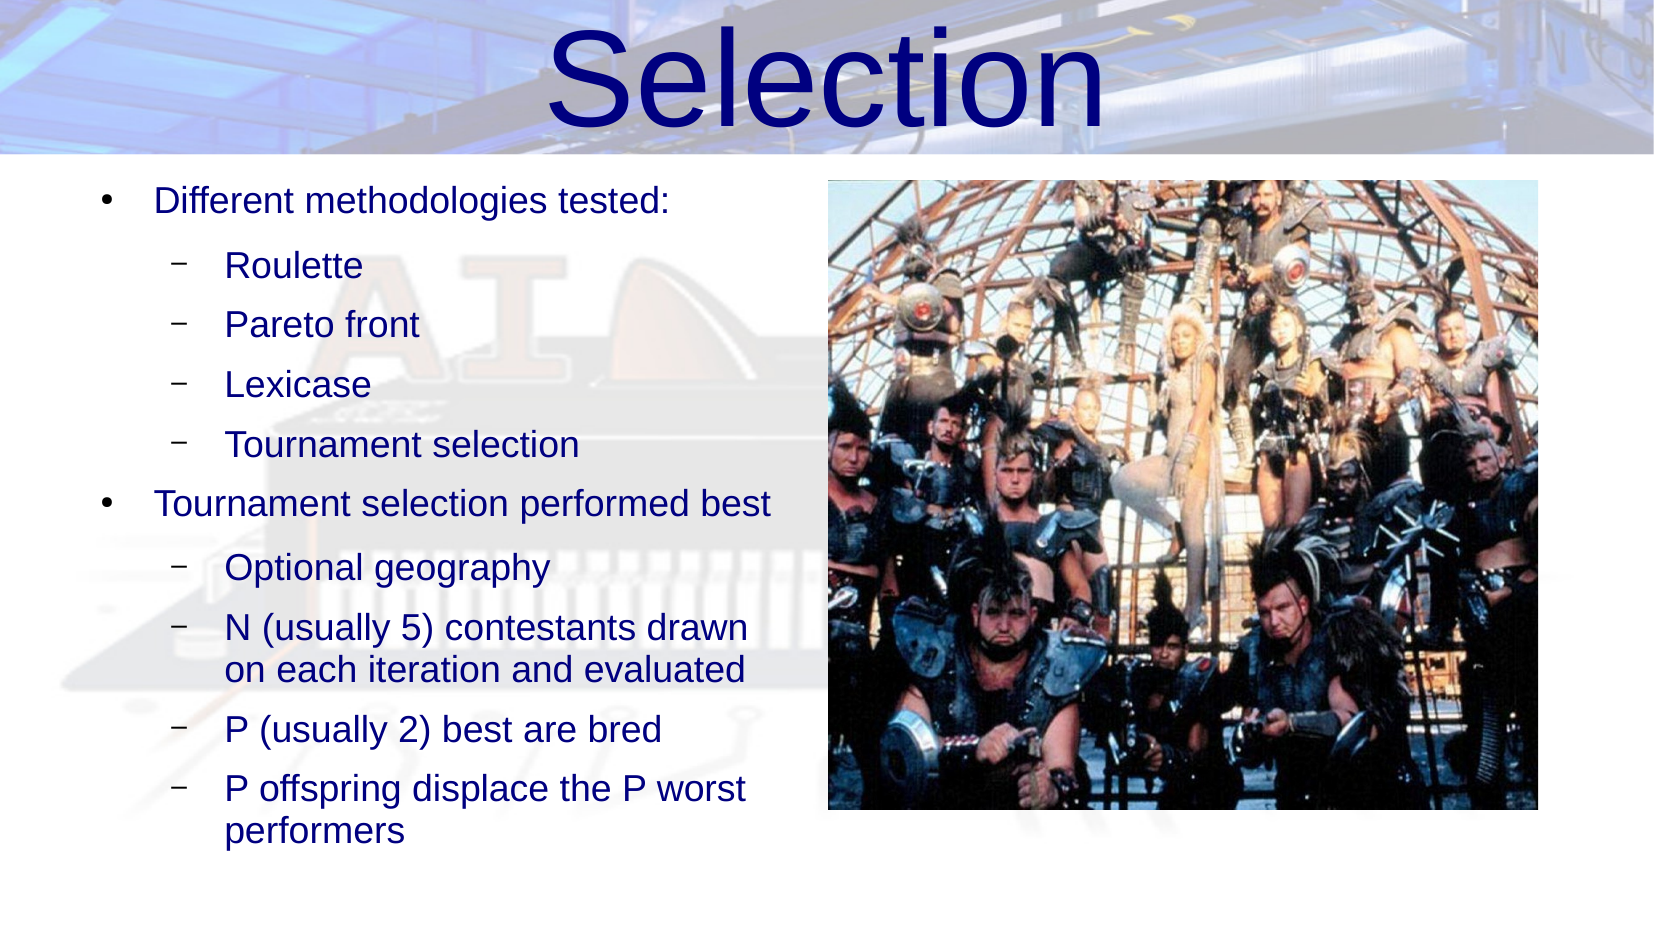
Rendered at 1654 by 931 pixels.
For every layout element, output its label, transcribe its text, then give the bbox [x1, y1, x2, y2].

list Different methodologies tested: Roulette Pareto front Lexicase Tournament selection Tournament selection performed best Optional geography N (usually 5) contestants drawn on each iteration and evaluated P (usually 2) best are bred P offspring displace the P worst performers [82, 180, 793, 811]
title Selection [82, 37, 1571, 121]
picture [0, 0, 1654, 931]
